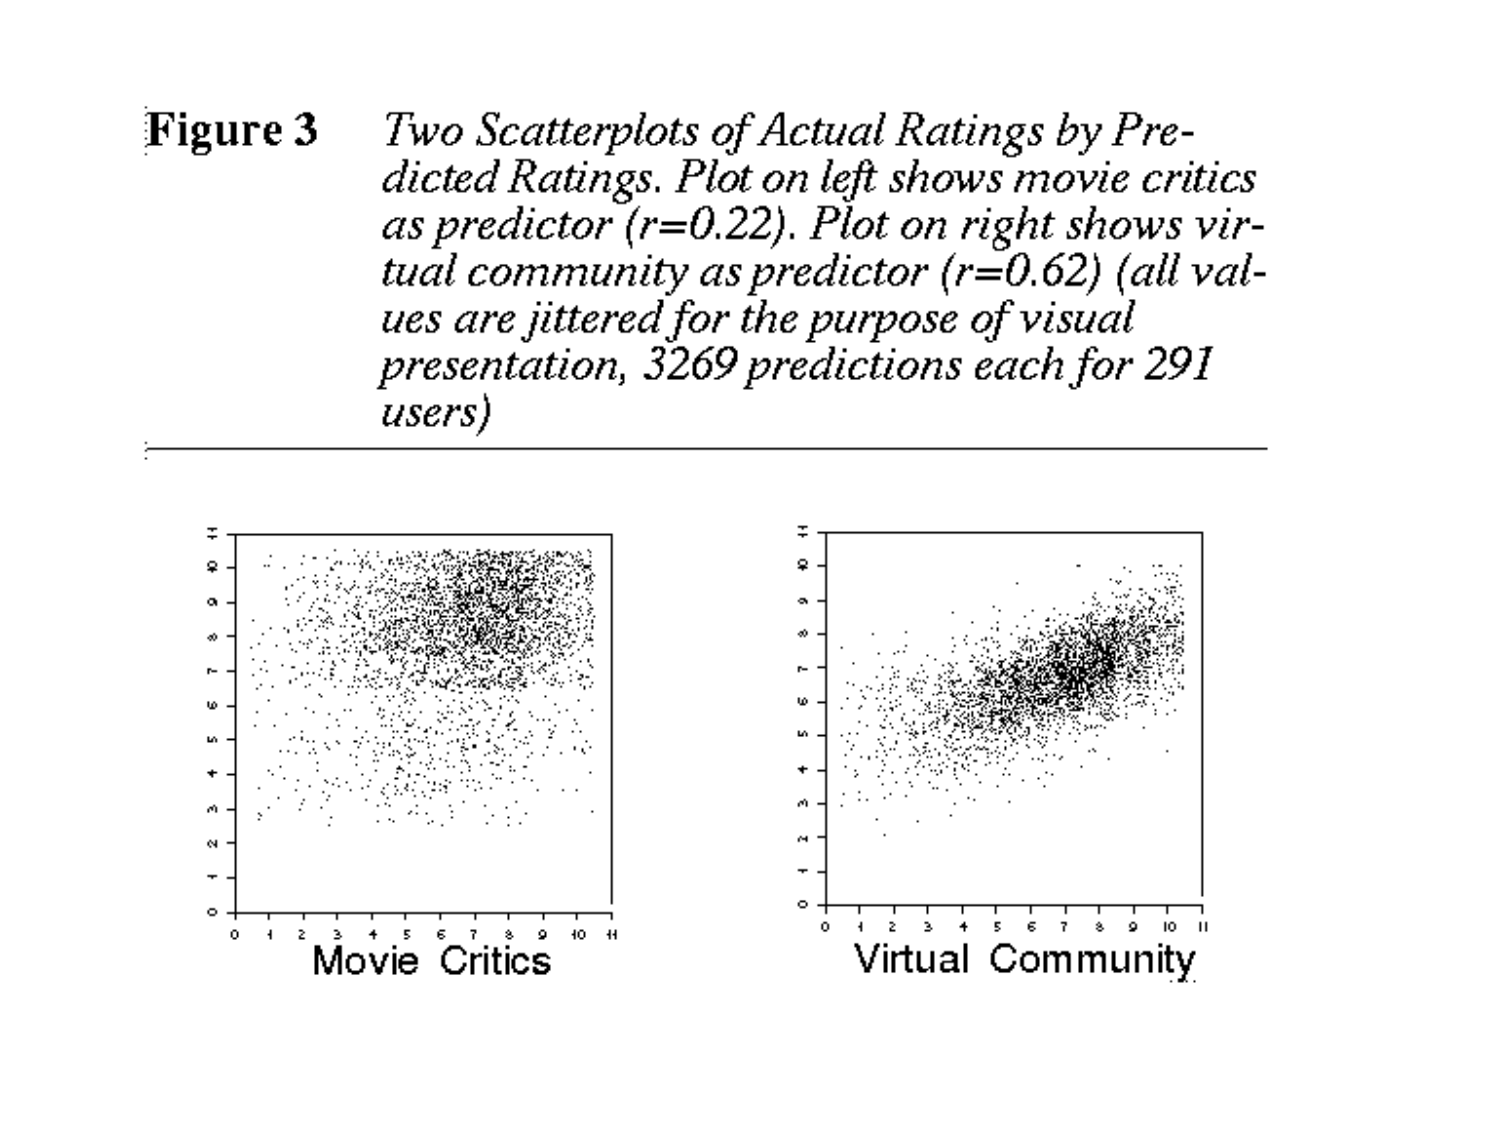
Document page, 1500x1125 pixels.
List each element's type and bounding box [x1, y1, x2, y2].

picture [112, 62, 1375, 1045]
